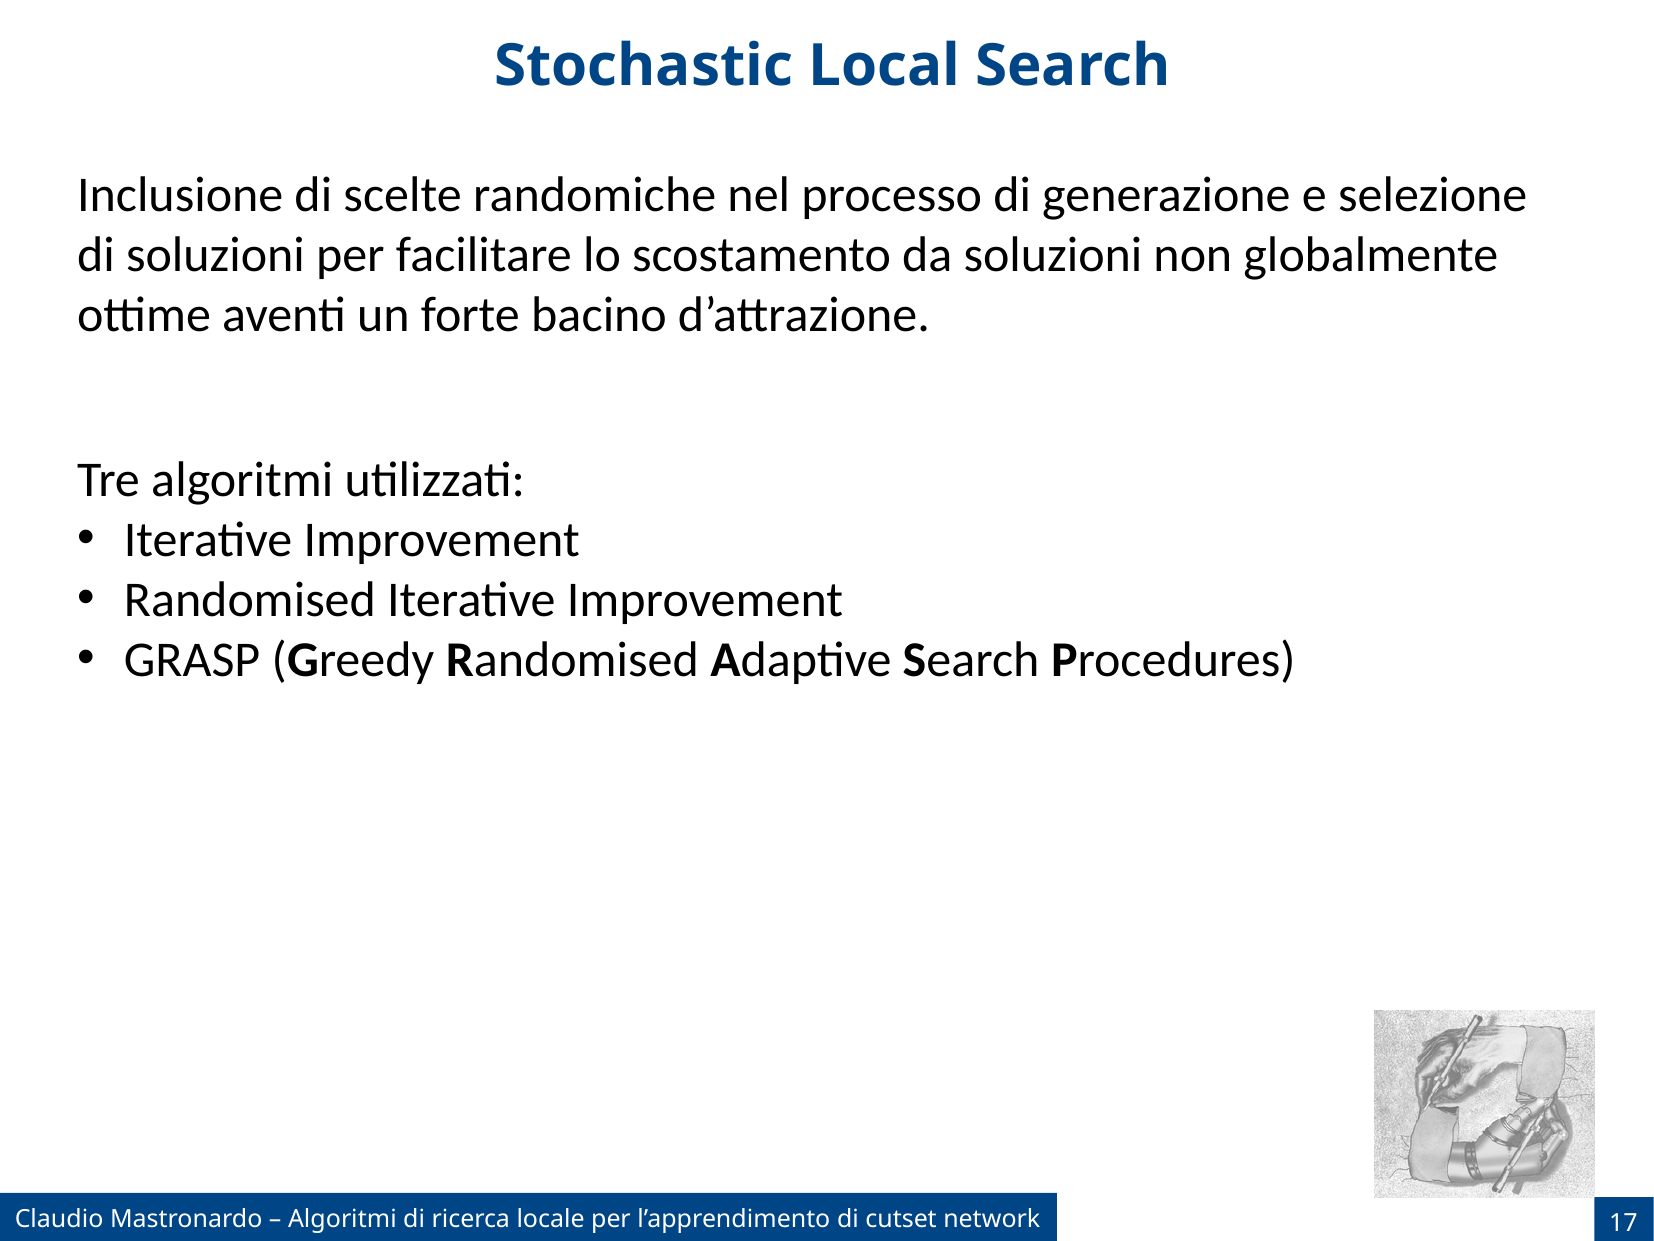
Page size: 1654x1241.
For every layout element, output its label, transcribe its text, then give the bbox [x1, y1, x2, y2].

text_box Tre algoritmi utilizzati: Iterative Improvement Randomised Iterative Improvement GRASP (Greedy Randomised Adaptive Search Procedures) [62, 439, 1384, 697]
title Stochastic Local Search [41, 17, 1625, 107]
text_box Inclusione di scelte randomiche nel processo di generazione e selezione di soluzioni per facilitare lo scostamento da soluzioni non globalmente ottime aventi un forte bacino d’attrazione. [62, 153, 1573, 411]
